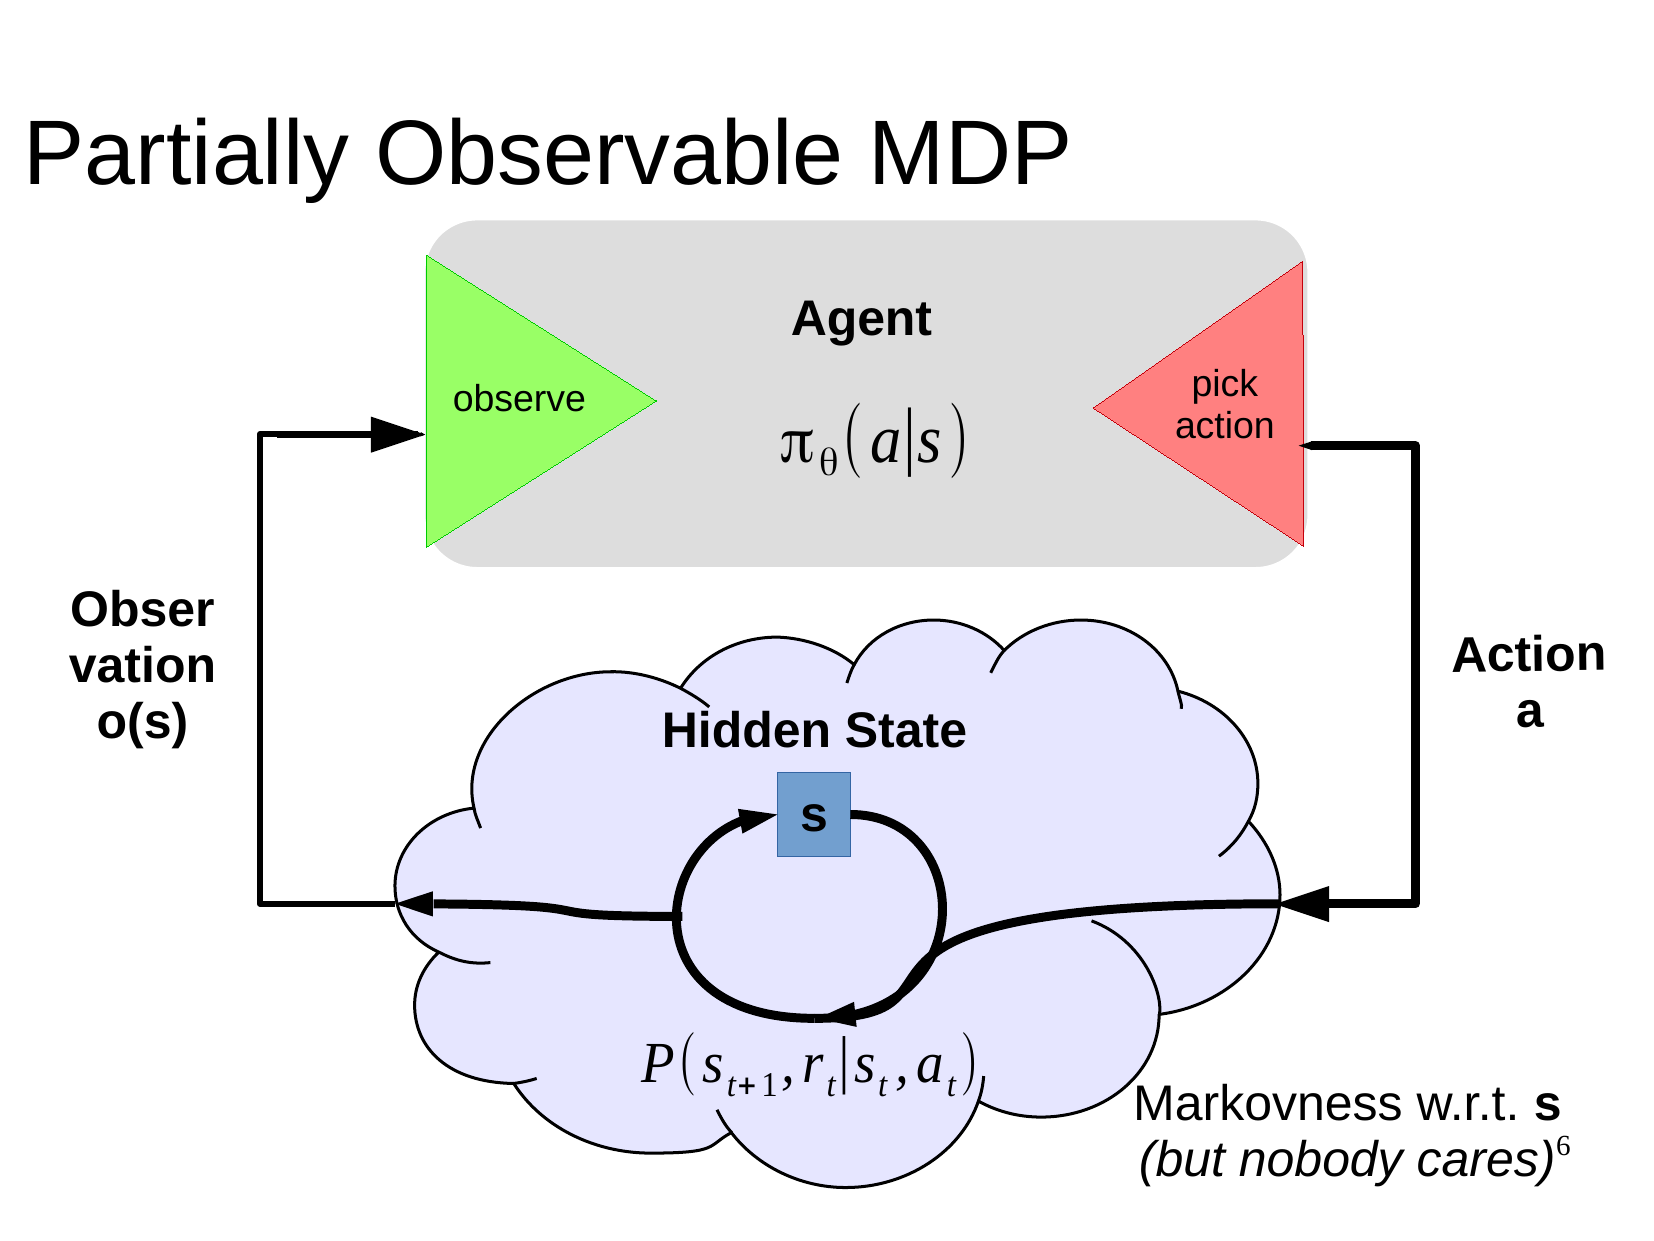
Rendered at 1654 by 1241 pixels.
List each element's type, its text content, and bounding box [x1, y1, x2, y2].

text_box pick action [1151, 345, 1299, 463]
chart [764, 398, 984, 482]
text_box Markovness w.r.t. s (but nobody cares) [1104, 1068, 1591, 1241]
text_box Action a [1426, 607, 1654, 757]
text_box [394, 620, 1281, 940]
text_box s [777, 772, 851, 857]
chart [623, 1027, 992, 1103]
text_box Observation o(s) [45, 565, 241, 767]
text_box Agent [685, 274, 1039, 364]
text_box [682, 816, 937, 1013]
text_box [397, 905, 978, 1188]
text_box observe [404, 361, 635, 436]
text_box Hidden State [647, 694, 983, 766]
title Partially Observable MDP [23, 49, 1512, 257]
text_box [416, 211, 1317, 577]
text_box [857, 909, 1279, 1118]
